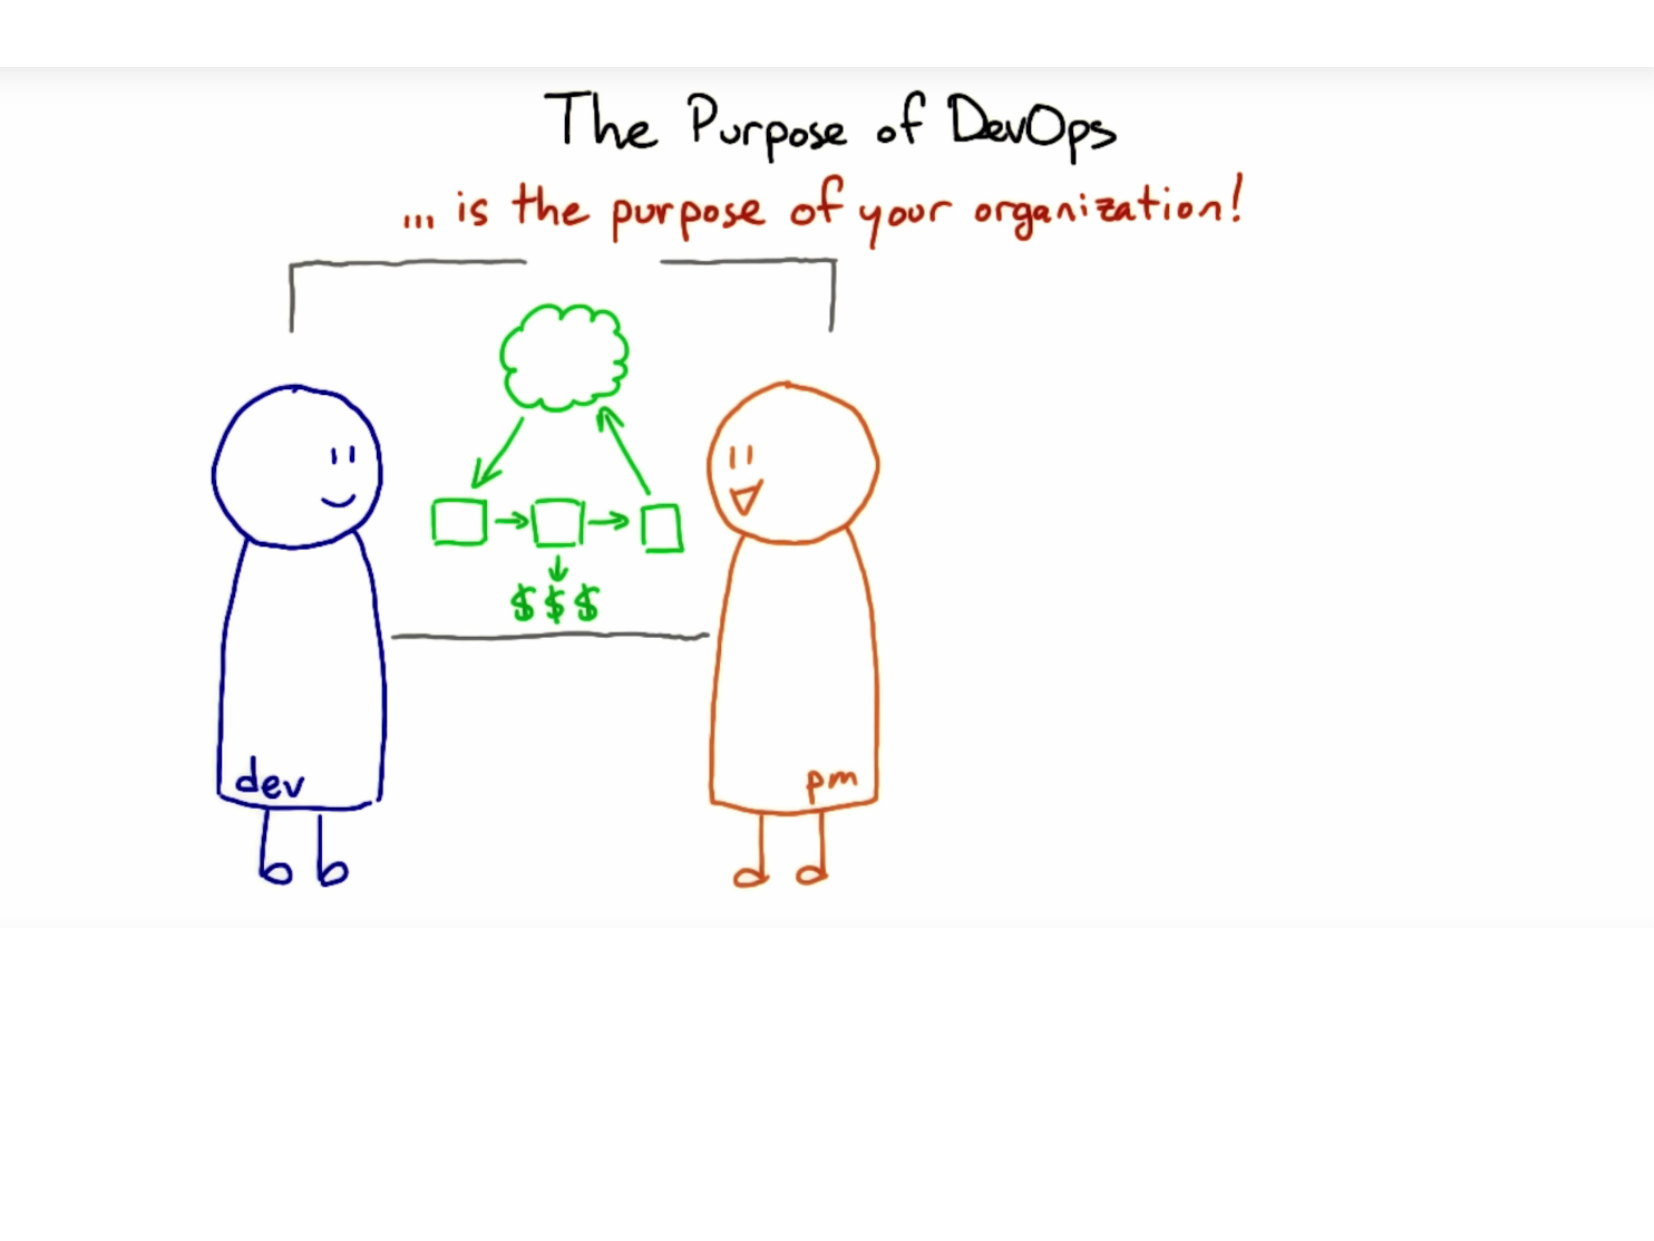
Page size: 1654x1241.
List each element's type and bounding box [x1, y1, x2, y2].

picture [0, 67, 1654, 928]
